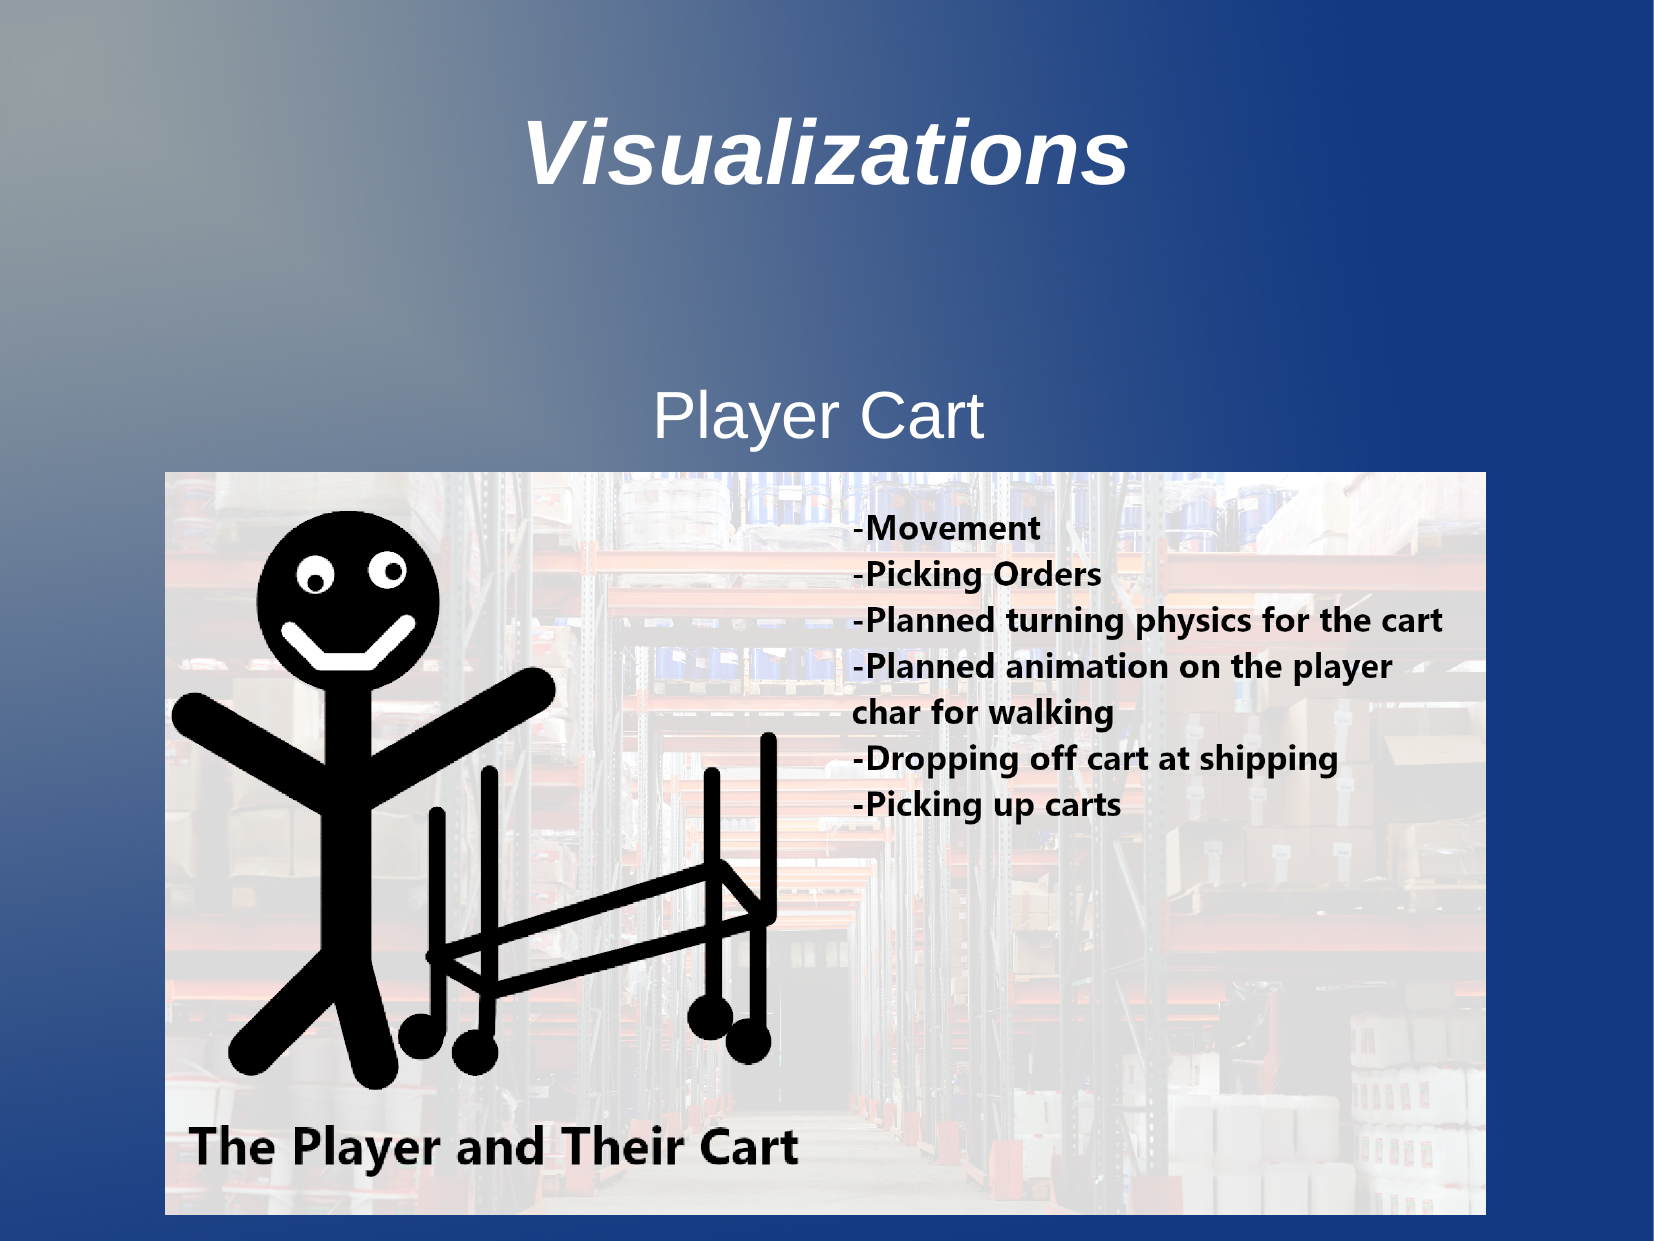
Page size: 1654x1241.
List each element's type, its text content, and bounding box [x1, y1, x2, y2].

title Visualizations [82, 49, 1571, 257]
picture [0, 0, 1654, 1241]
list Player Cart [75, 377, 1564, 463]
